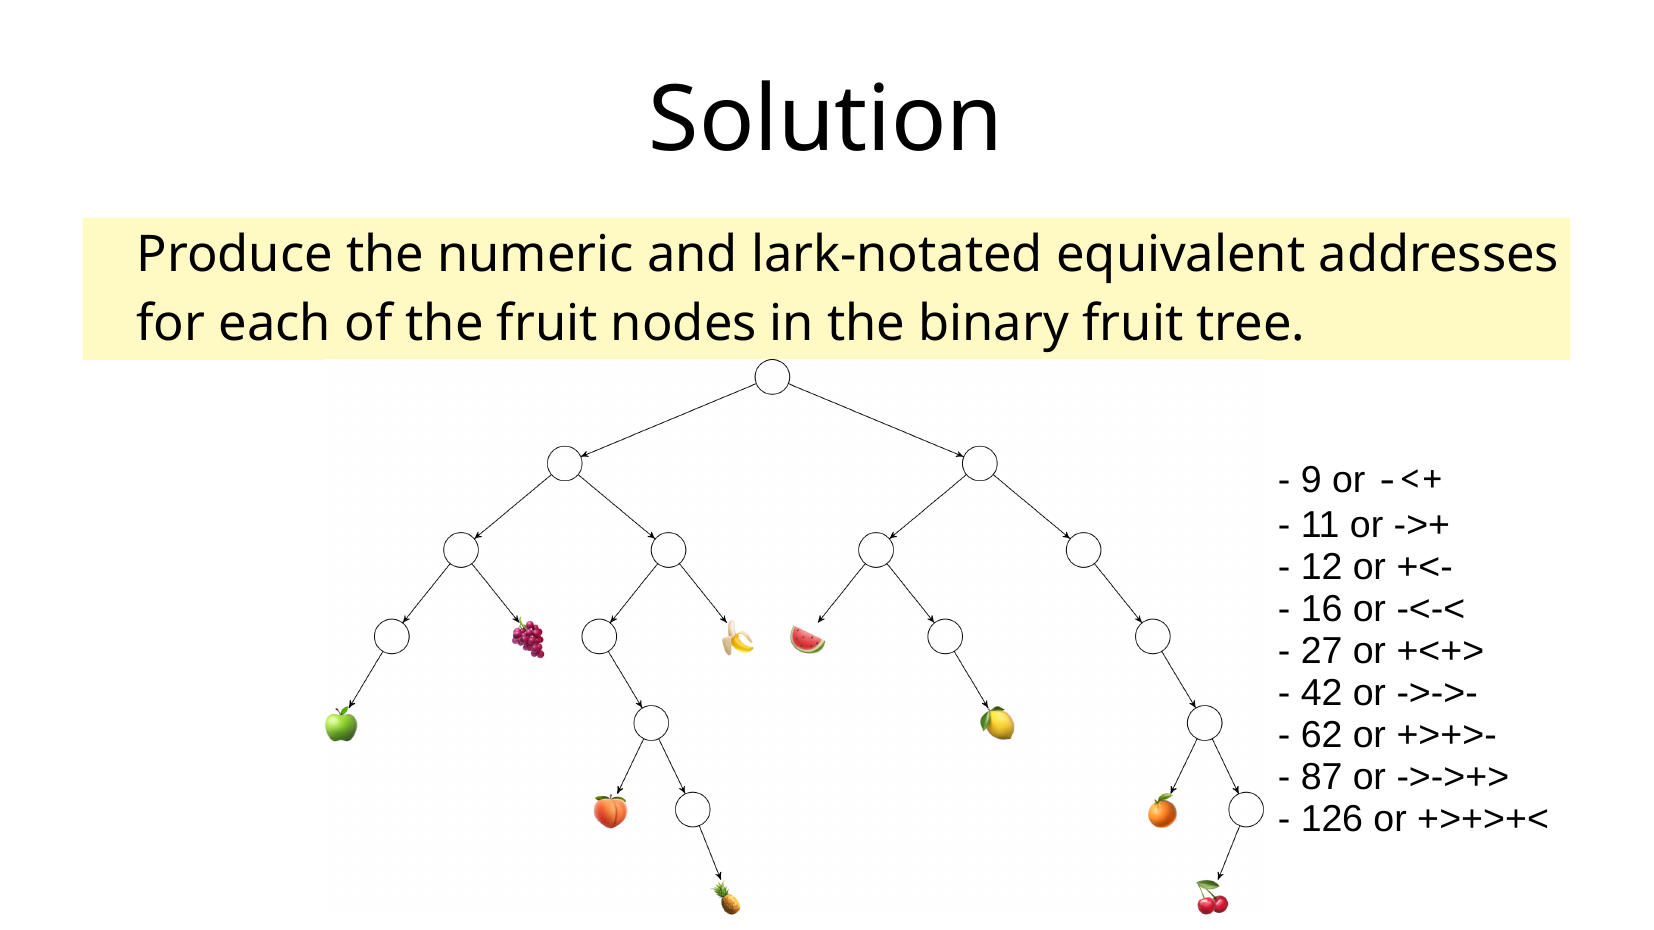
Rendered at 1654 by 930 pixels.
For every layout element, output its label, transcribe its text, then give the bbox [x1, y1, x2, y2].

title Solution [82, 37, 1571, 193]
text_box - 9 or -<+ - 11 or ->+ - 12 or +<- - 16 or -<-< - 27 or +<+> - 42 or ->->- - 62 or +>+>- - 87 or ->->+> - 126 or +>+>+< [1263, 445, 1653, 881]
list Produce the numeric and lark-notated equivalent addresses for each of the fruit nodes in the binary fruit tree. [82, 217, 1571, 360]
picture [323, 359, 1264, 916]
